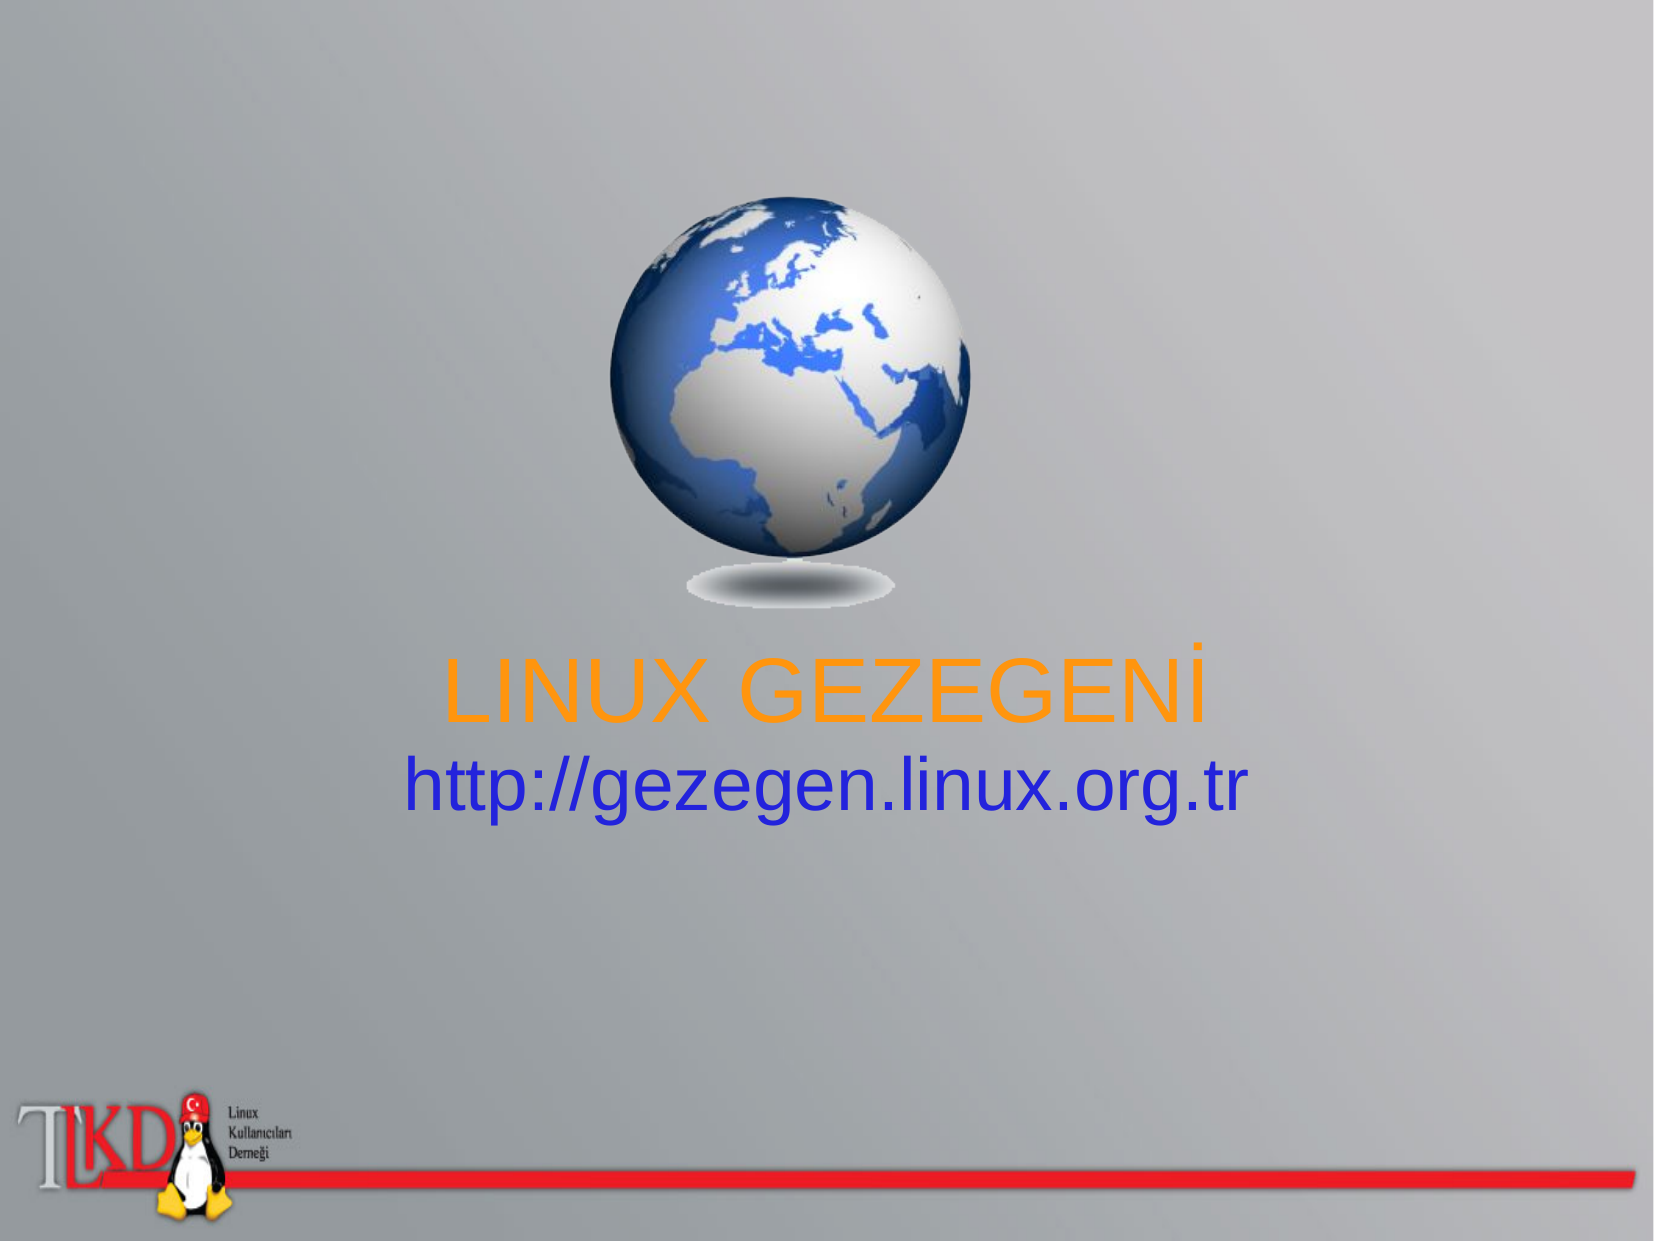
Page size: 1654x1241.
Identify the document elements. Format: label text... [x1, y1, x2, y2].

subtitle LINUX GEZEGENİ http://gezegen.linux.org.tr [82, 49, 1571, 1109]
picture [0, 0, 1654, 1241]
